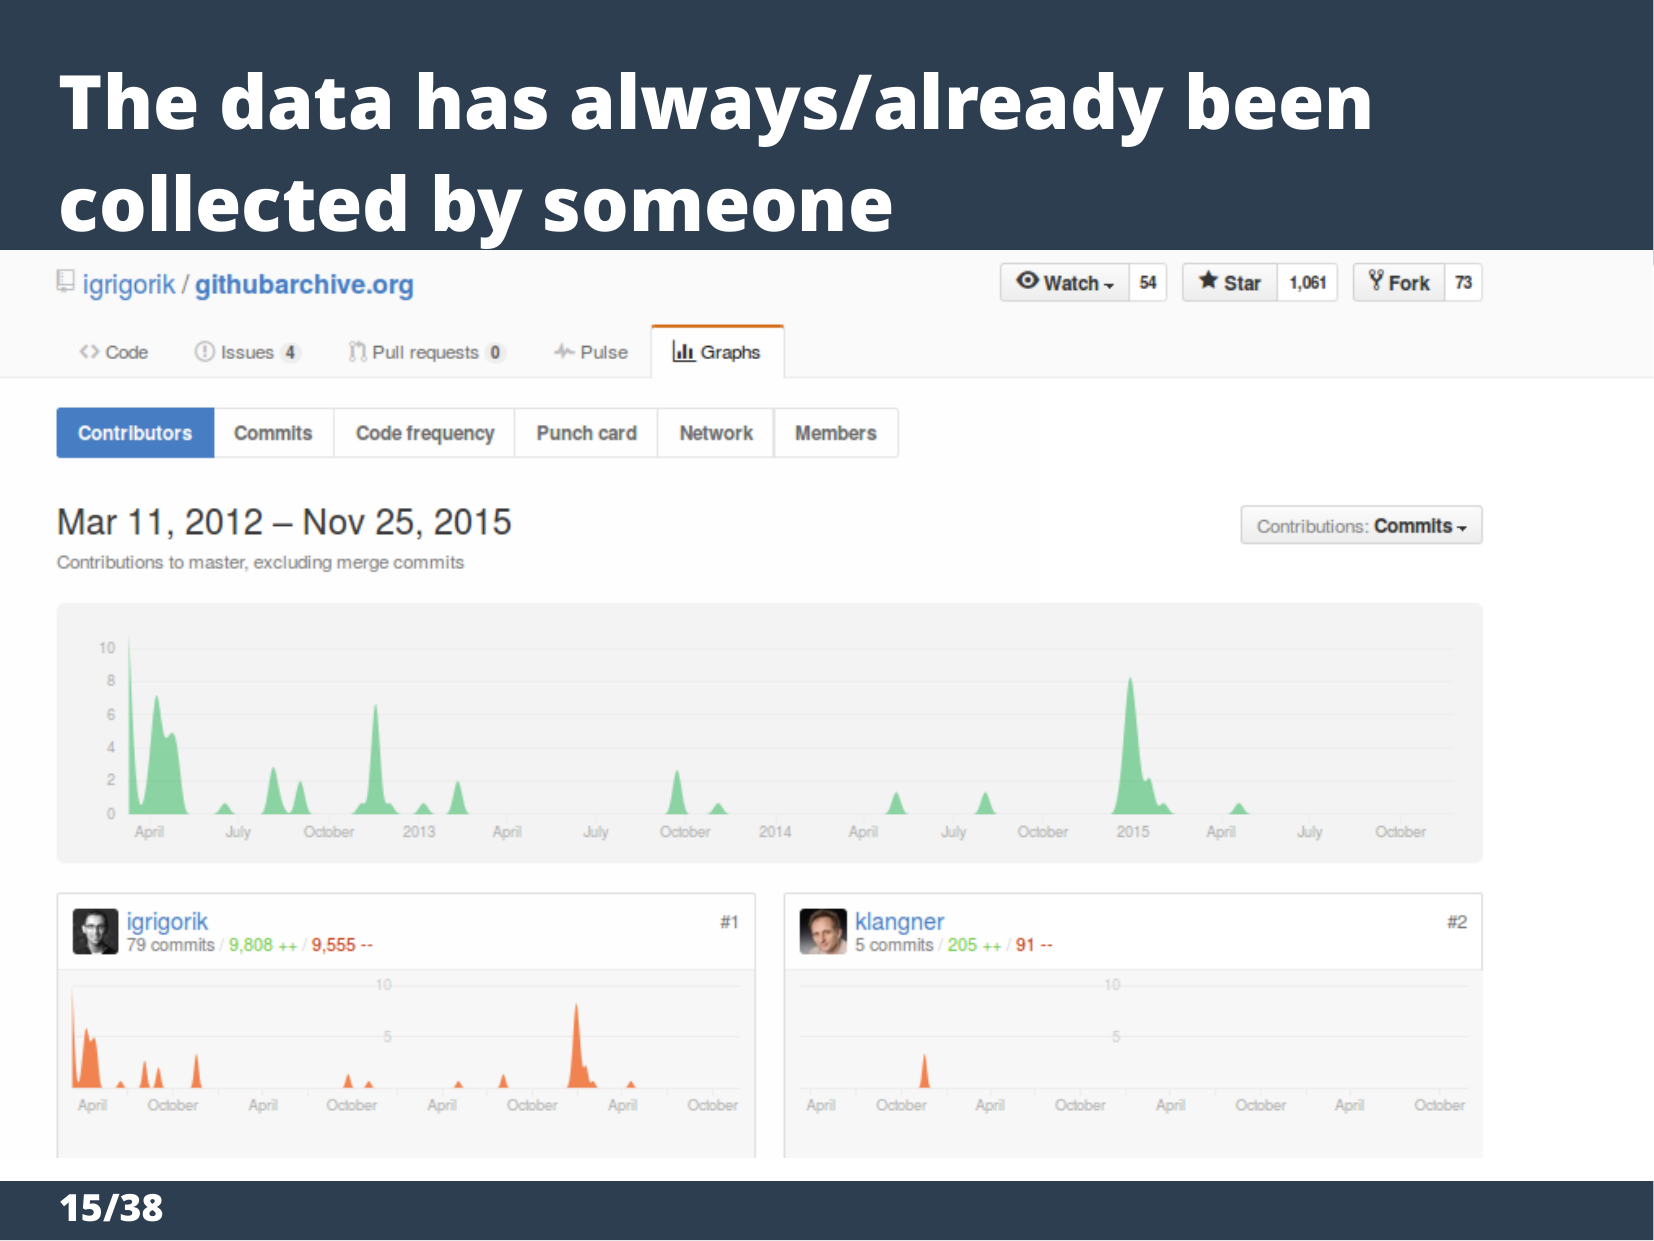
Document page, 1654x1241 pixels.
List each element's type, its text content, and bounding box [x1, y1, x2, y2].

picture [0, 250, 1654, 1158]
title The data has always/already been collected by someone [59, 49, 1595, 207]
